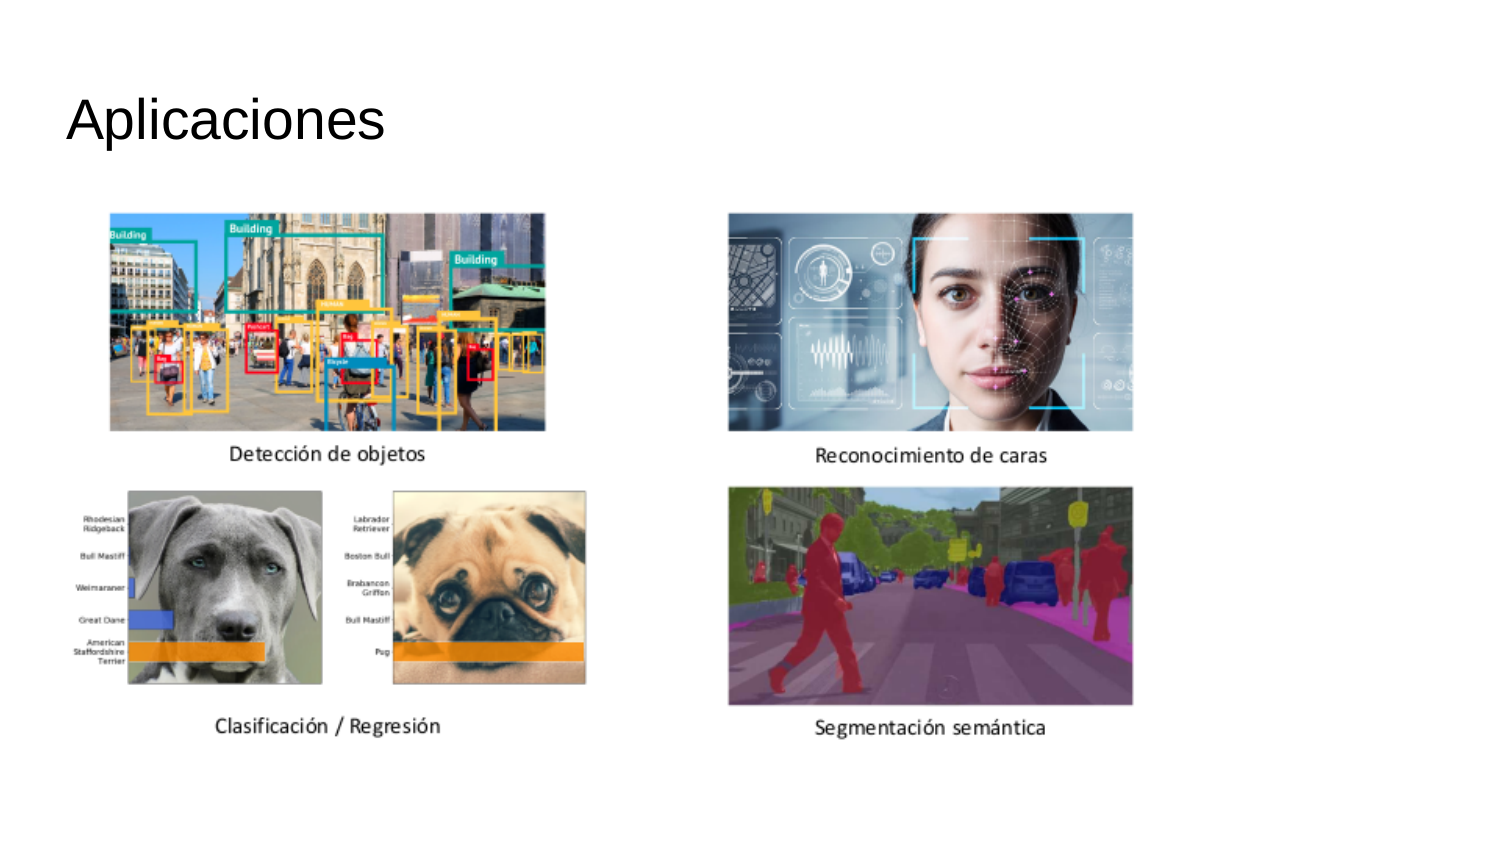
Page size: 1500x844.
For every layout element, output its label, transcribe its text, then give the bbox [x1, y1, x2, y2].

picture [51, 189, 1145, 749]
title Aplicaciones [51, 72, 1449, 167]
